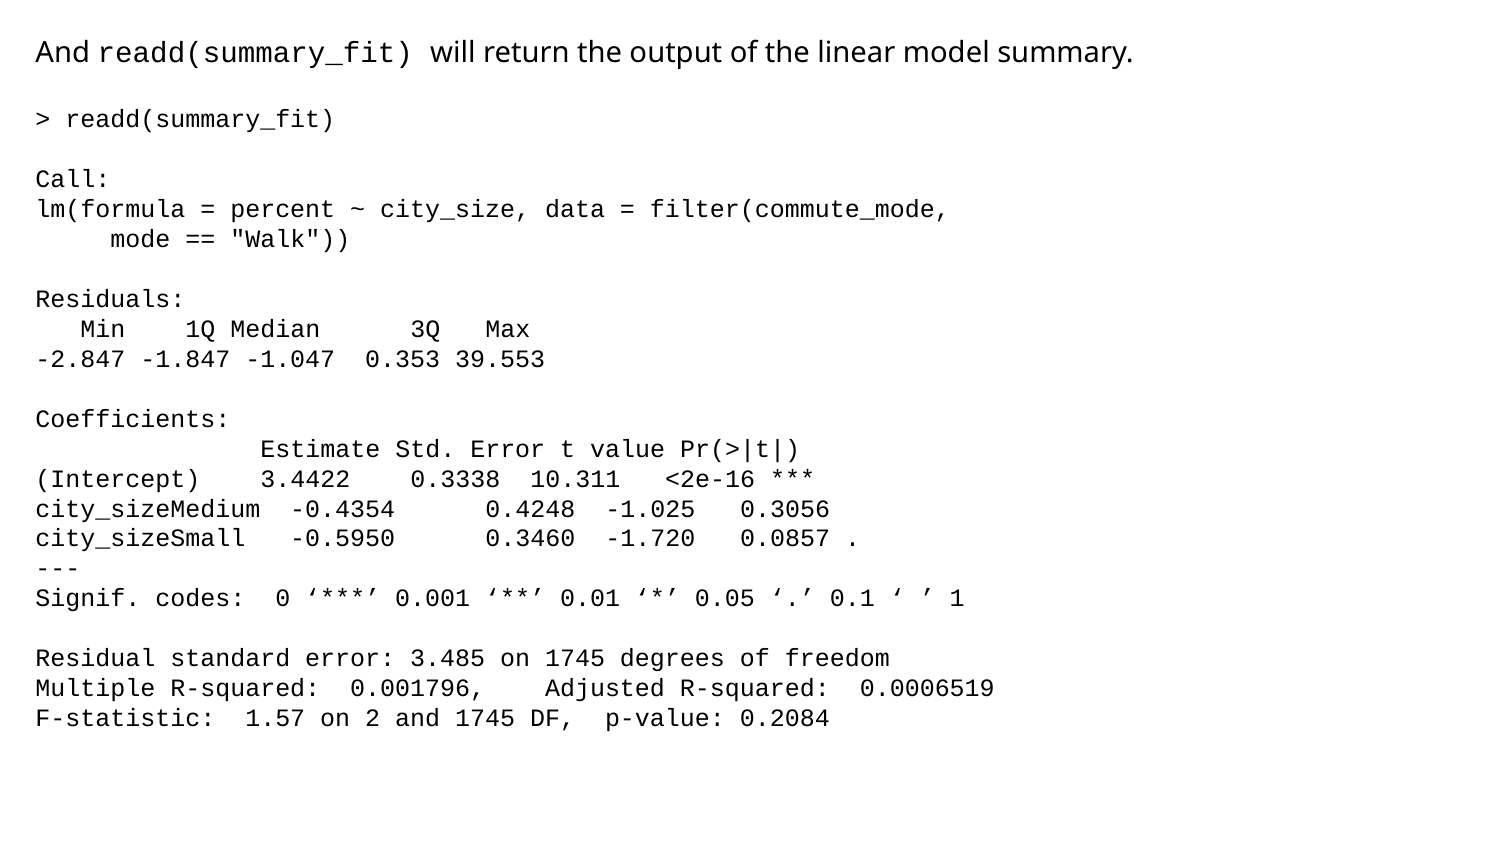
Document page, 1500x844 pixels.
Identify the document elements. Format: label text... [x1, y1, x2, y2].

text_box And readd(summary_fit) will return the output of the linear model summary. > readd(summary_fit) Call: lm(formula = percent ~ city_size, data = filter(commute_mode, mode == "Walk")) Residuals: Min 1Q Median 3Q Max -2.847 -1.847 -1.047 0.353 39.553 Coefficients: Estimate Std. Error t value Pr(>|t|) (Intercept) 3.4422 0.3338 10.311 <2e-16 *** city_sizeMedium -0.4354 0.4248 -1.025 0.3056 city_sizeSmall -0.5950 0.3460 -1.720 0.0857 . --- Signif. codes: 0 ‘***’ 0.001 ‘**’ 0.01 ‘*’ 0.05 ‘.’ 0.1 ‘ ’ 1 Residual standard error: 3.485 on 1745 degrees of freedom Multiple R-squared: 0.001796, Adjusted R-squared: 0.0006519 F-statistic: 1.57 on 2 and 1745 DF, p-value: 0.2084 [20, 17, 1482, 817]
